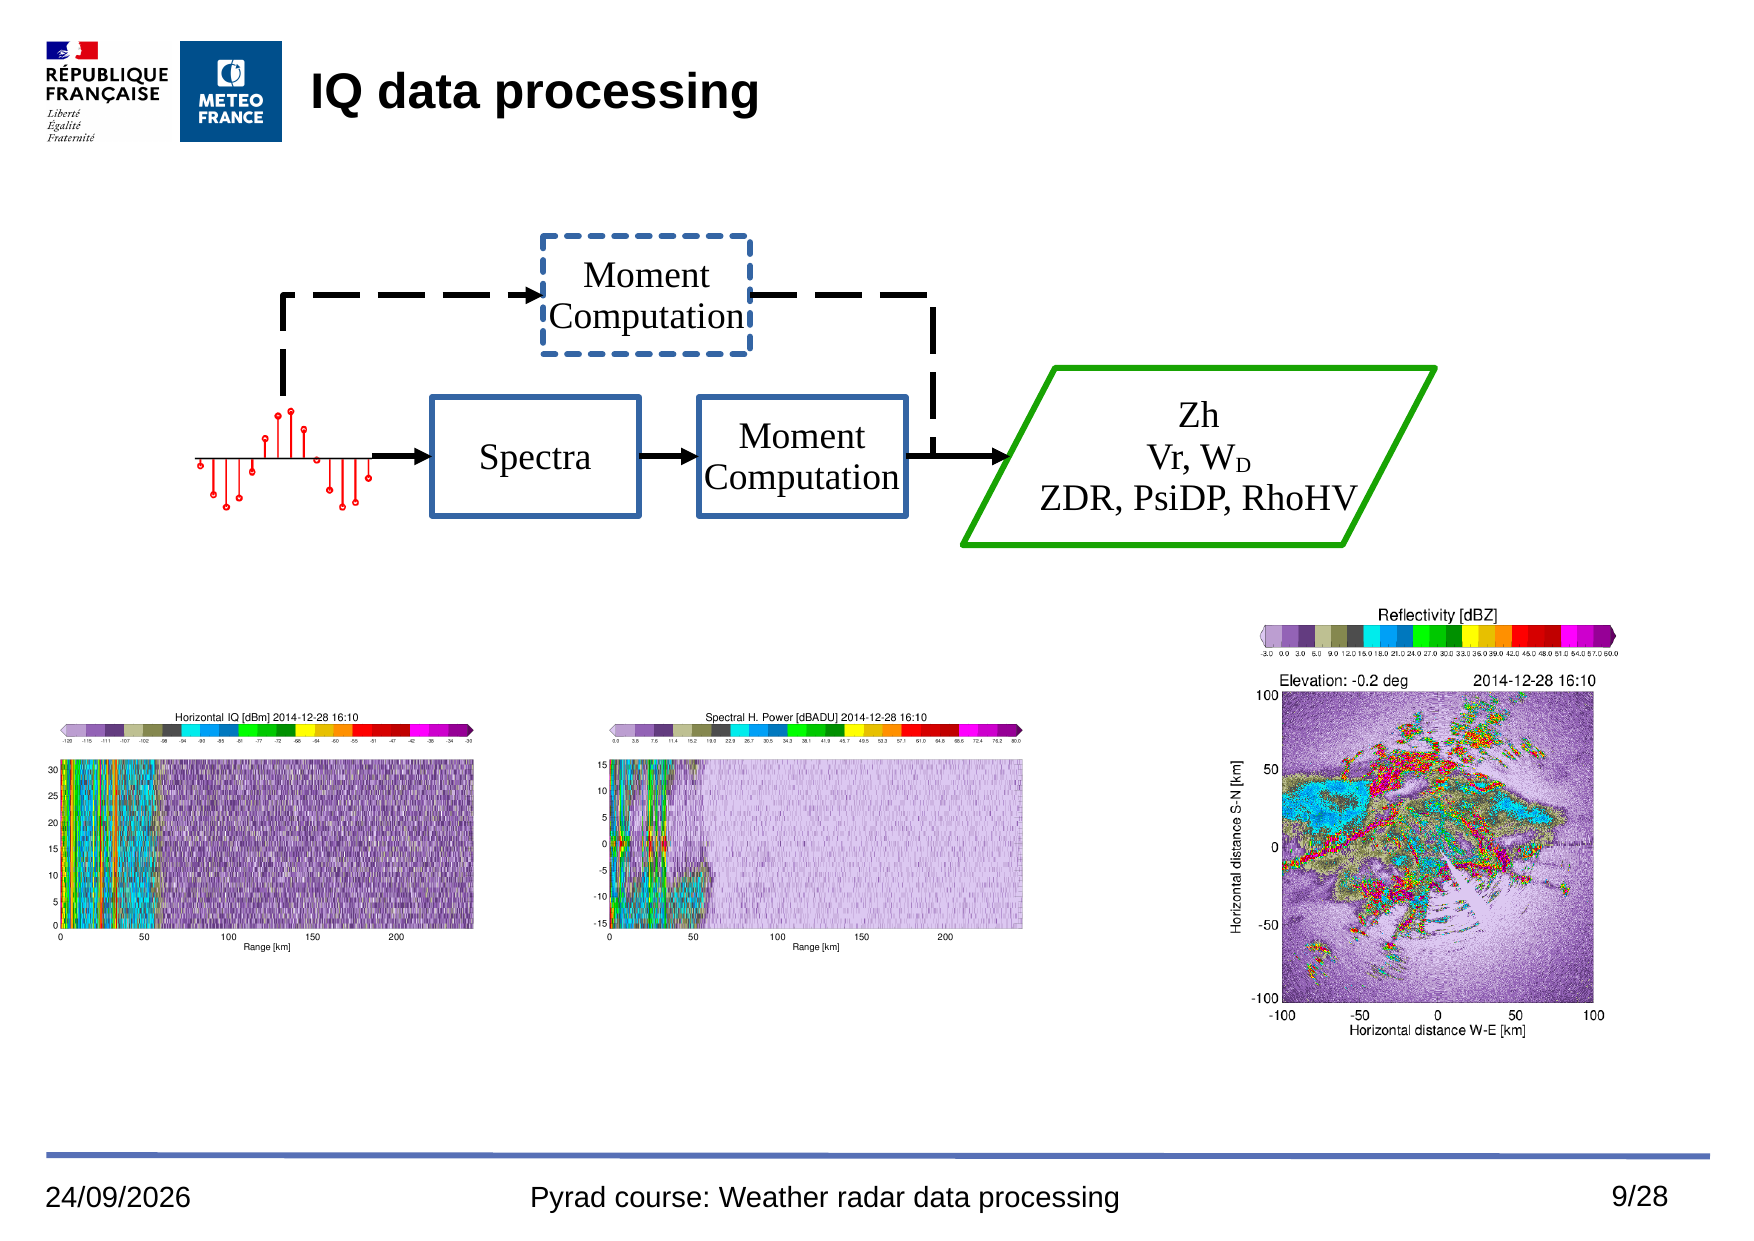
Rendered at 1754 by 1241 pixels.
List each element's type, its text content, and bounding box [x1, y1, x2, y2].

picture [180, 41, 282, 142]
text_box Spectra [432, 397, 639, 516]
title IQ data processing [310, 40, 1697, 142]
text_box Moment Computation [698, 397, 906, 516]
text_box Moment Computation [543, 236, 751, 355]
picture [46, 41, 172, 142]
text_box Zh Vr, WD ZDR, PsiDP, RhoHV [962, 367, 1436, 546]
picture [194, 395, 372, 517]
picture [1215, 603, 1659, 1047]
picture [559, 704, 1062, 956]
picture [10, 704, 513, 956]
